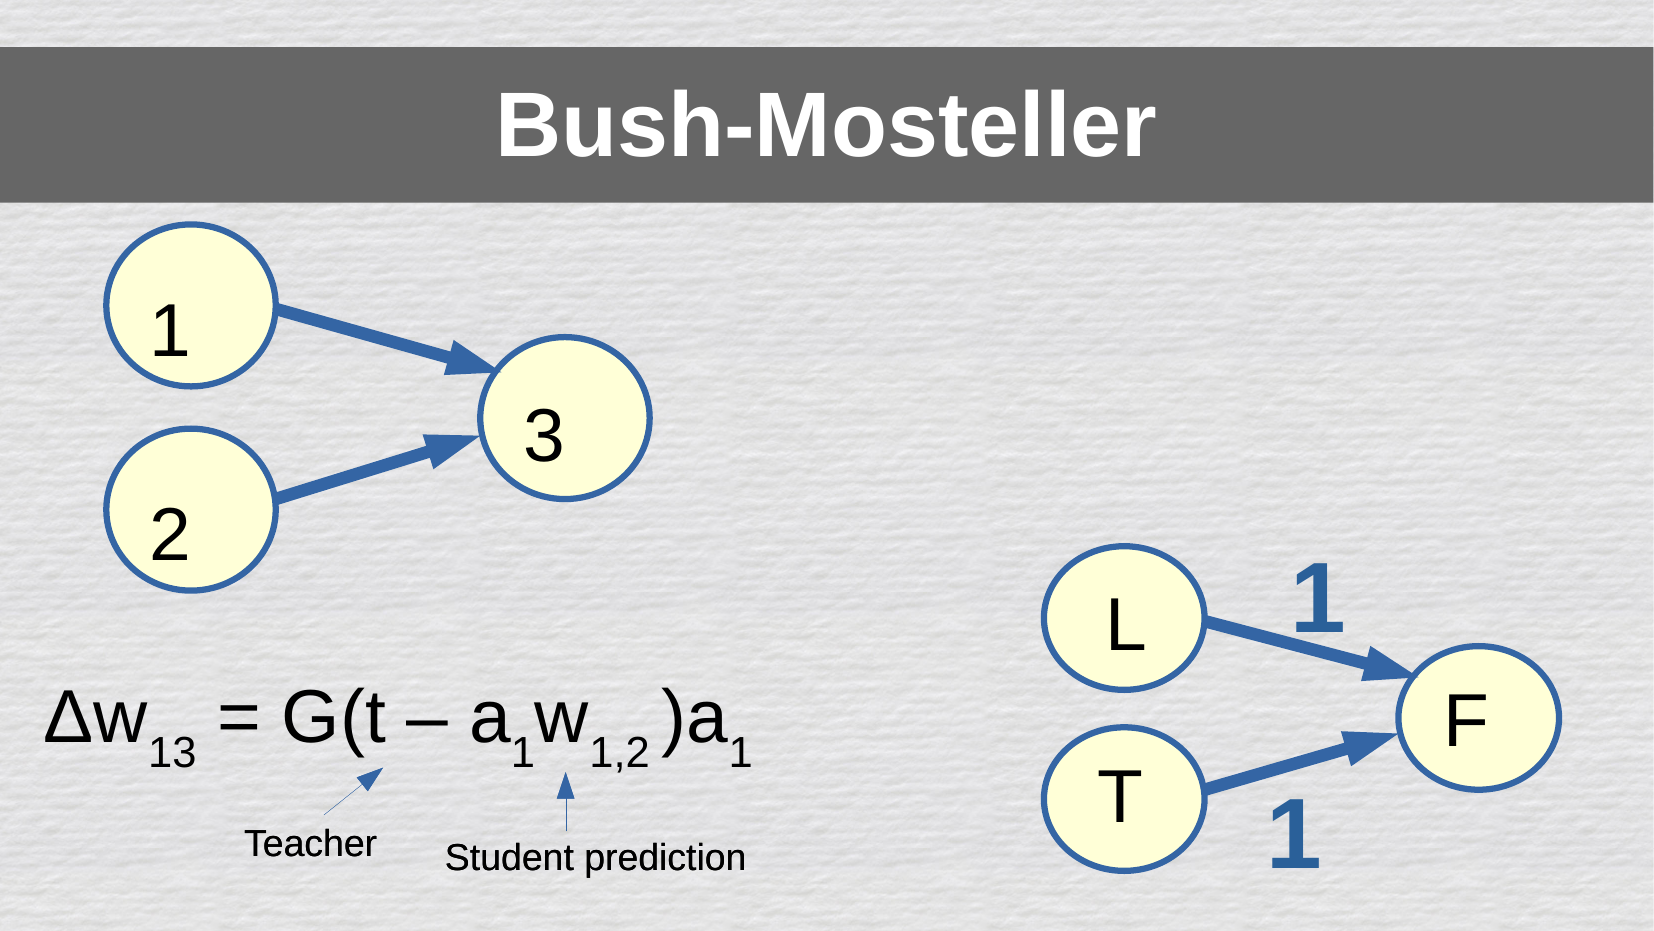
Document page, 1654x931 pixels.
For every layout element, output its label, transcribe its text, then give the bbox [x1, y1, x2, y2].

text_box 3 [508, 386, 629, 486]
text_box [157, 584, 225, 591]
text_box [480, 337, 650, 513]
text_box Teacher [229, 814, 431, 872]
picture [0, 0, 1654, 47]
text_box [158, 380, 224, 387]
picture [0, 203, 1654, 931]
title Bush-Mosteller [0, 47, 1654, 203]
text_box [106, 428, 276, 570]
text_box [1398, 646, 1560, 817]
text_box L [1090, 575, 1170, 674]
text_box 1 [134, 280, 255, 380]
text_box T [1082, 747, 1170, 847]
text_box F [1429, 670, 1512, 790]
text_box [106, 224, 276, 366]
text_box 1 [1251, 771, 1325, 898]
text_box Δw13 = G(t – a1w1,2 )a1 [29, 667, 815, 804]
text_box 1 [1275, 534, 1423, 662]
text_box 2 [134, 484, 255, 584]
text_box Student prediction [430, 829, 762, 886]
text_box [1043, 727, 1205, 871]
text_box [1043, 546, 1205, 690]
